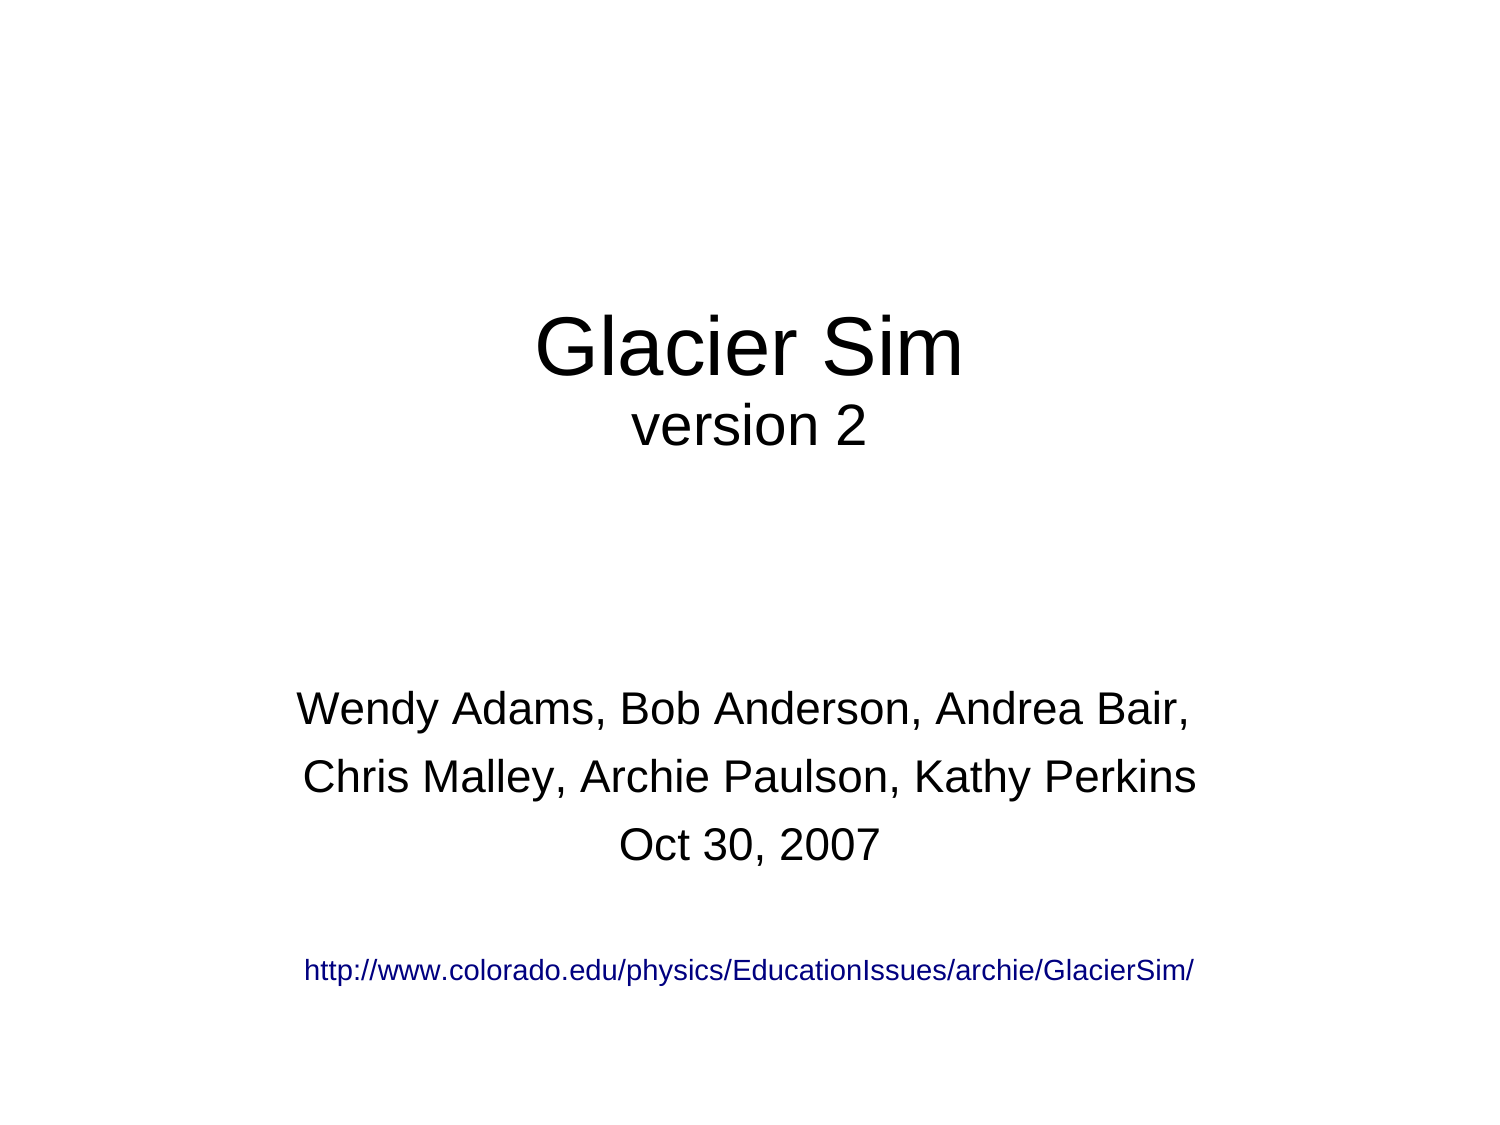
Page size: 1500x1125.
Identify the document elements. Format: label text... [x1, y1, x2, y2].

title Glacier Sim version 2 [112, 251, 1388, 601]
subtitle Wendy Adams, Bob Anderson, Andrea Bair, Chris Malley, Archie Paulson, Kathy Perkins Oct 30, 2007 http://www.colorado.edu/physics/EducationIssues/archie/GlacierSim/ [225, 675, 1276, 1073]
